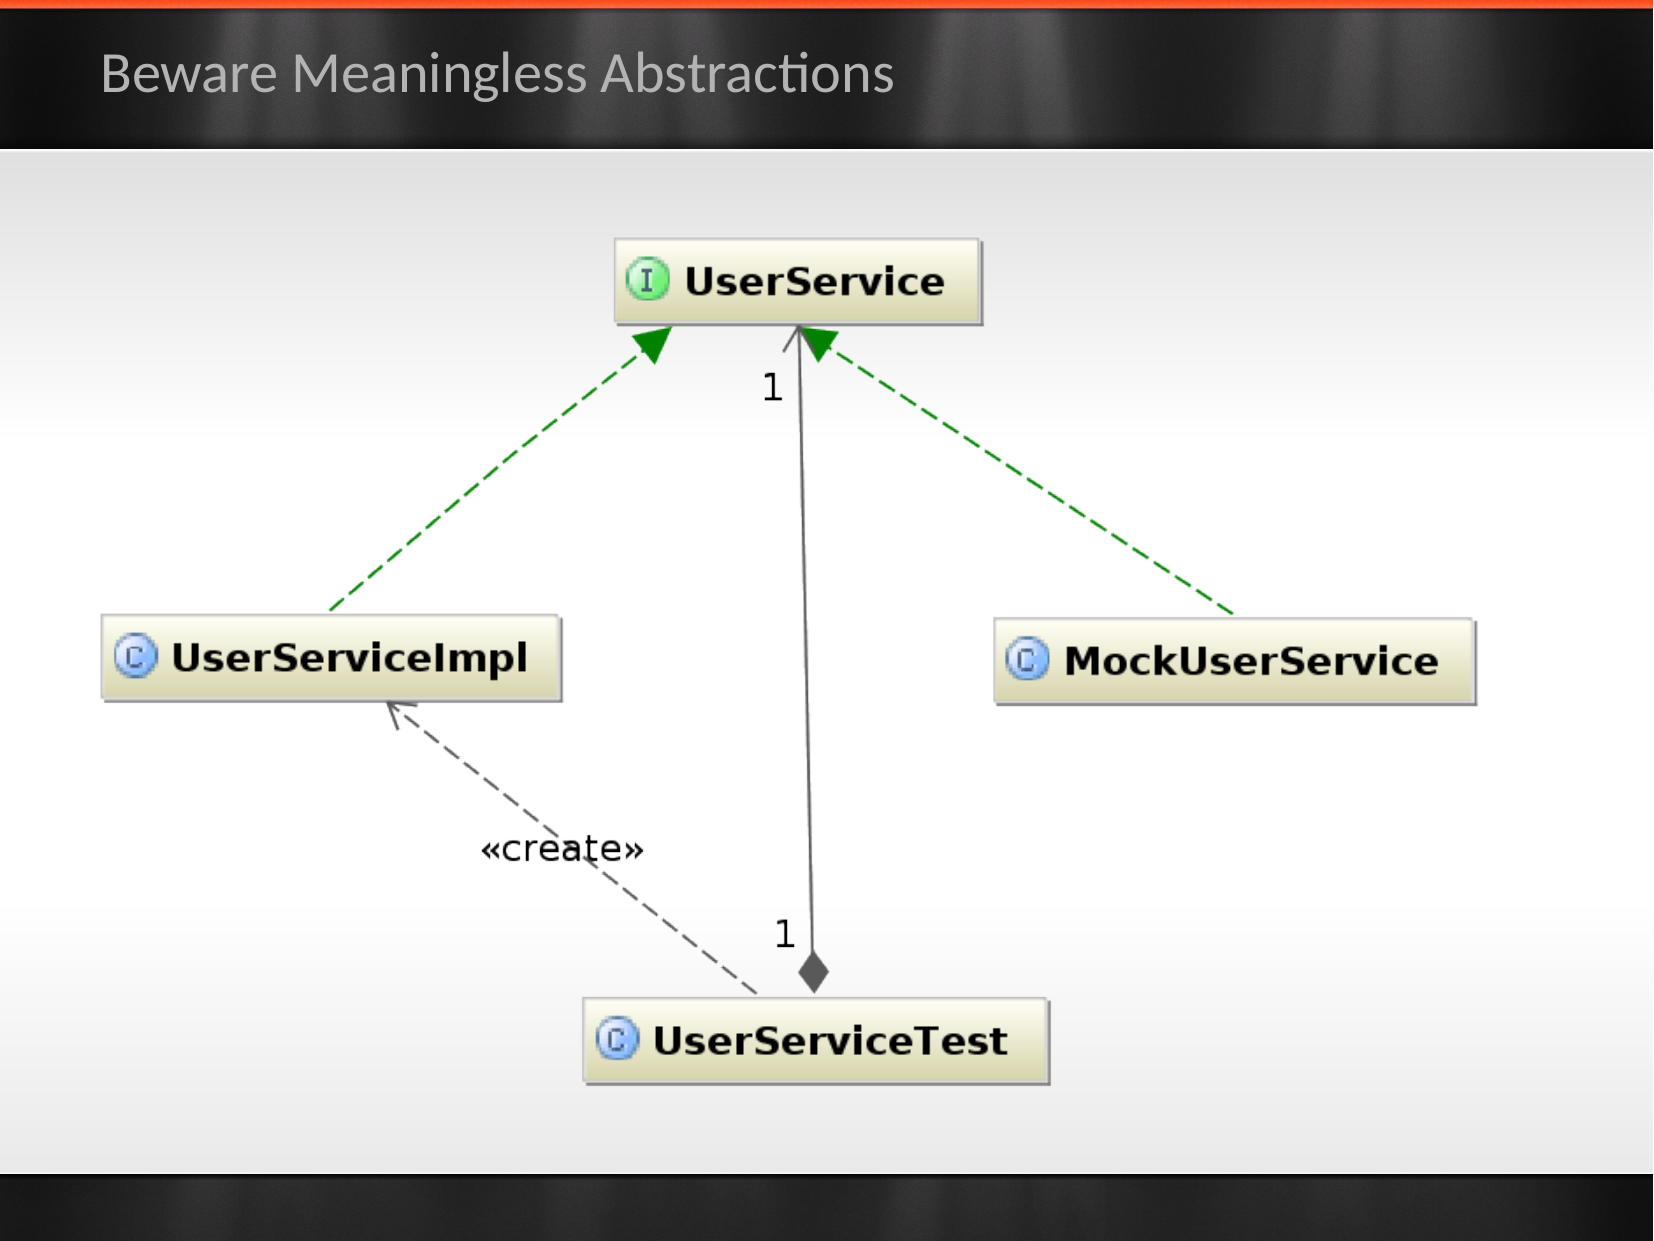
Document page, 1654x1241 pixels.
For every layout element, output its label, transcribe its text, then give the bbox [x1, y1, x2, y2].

title Beware Meaningless Abstractions [100, 6, 1589, 151]
picture [0, 0, 1653, 1241]
